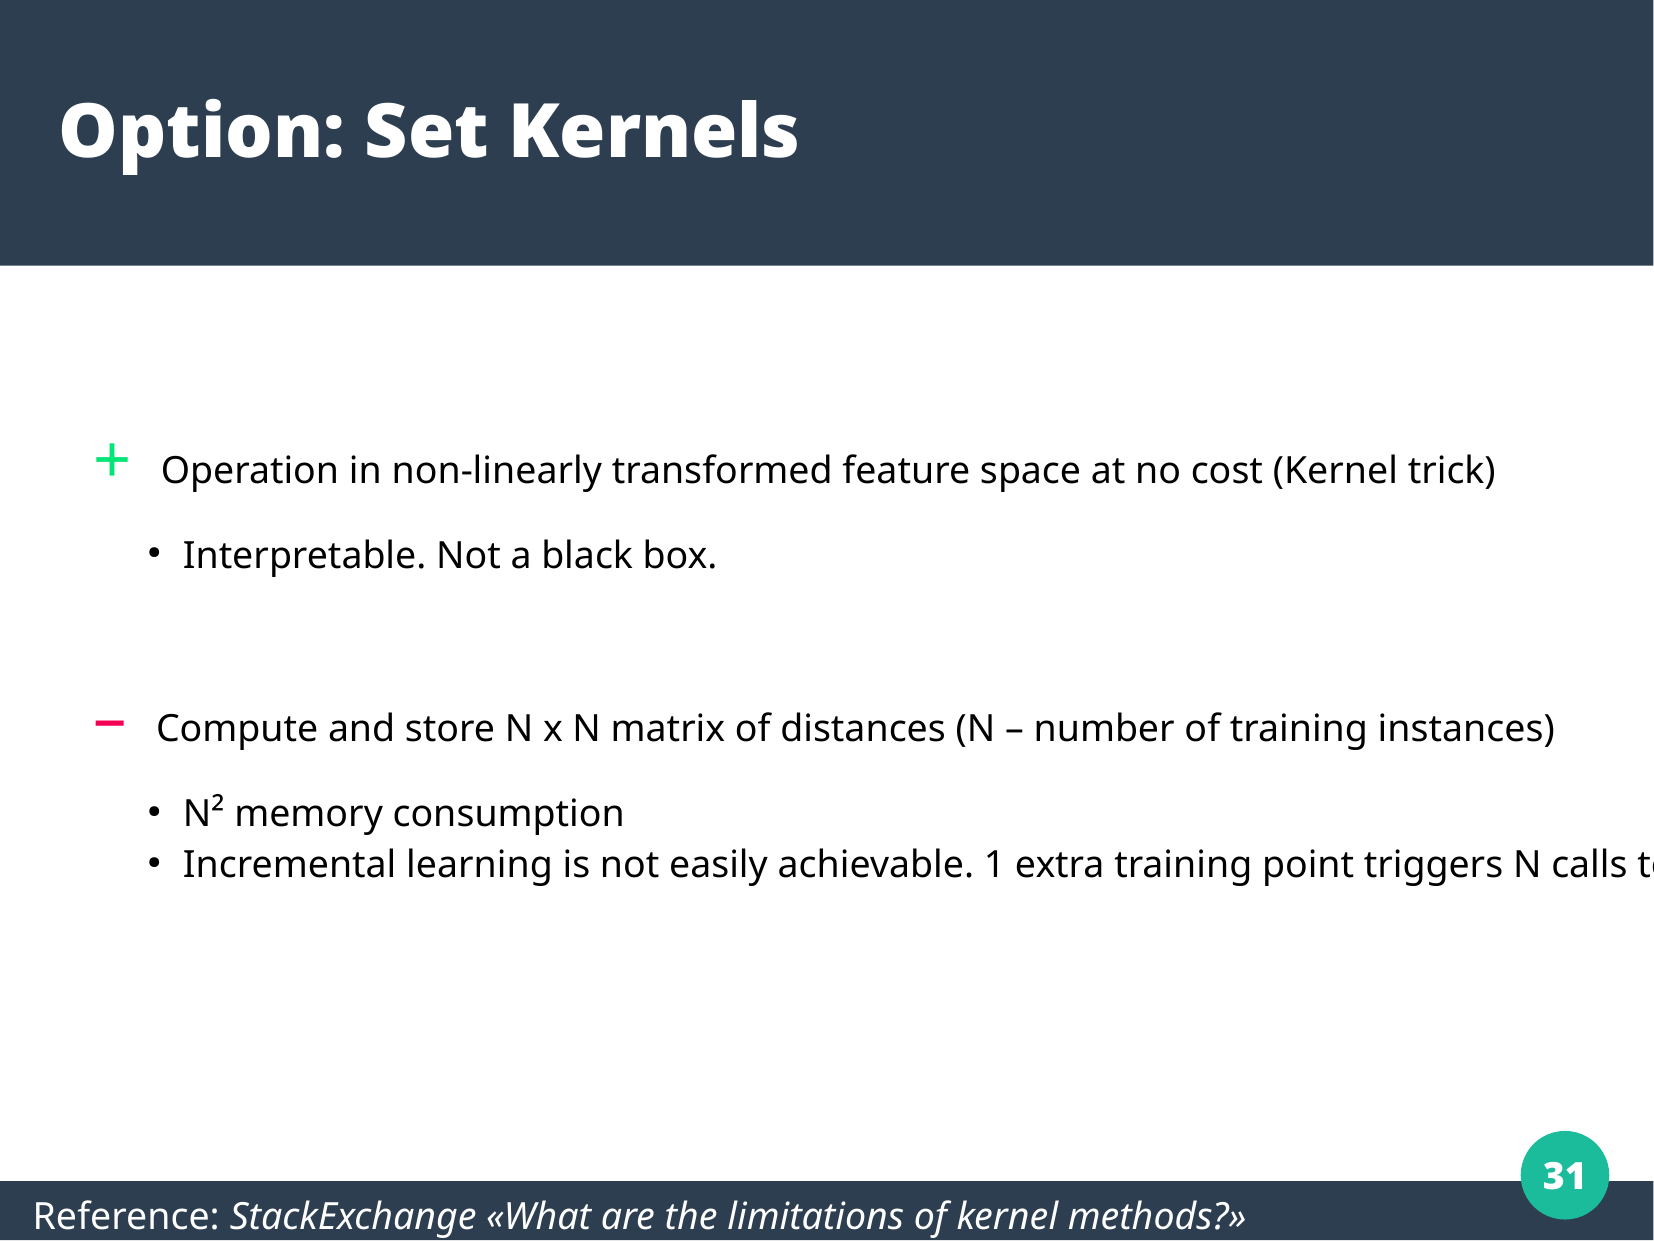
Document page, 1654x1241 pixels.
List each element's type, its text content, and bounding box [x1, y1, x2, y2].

title Option: Set Kernels [59, 49, 1595, 207]
text_box Reference: StackExchange «What are the limitations of kernel methods?» [17, 1182, 1153, 1241]
text_box + Operation in non-linearly transformed feature space at no cost (Kernel trick) Interpretable. Not a black box. – Compute and store N x N matrix of distances (N – number of training instances) N² memory consumption Incremental learning is not easily achievable. 1 extra training point triggers N calls to kernel. [78, 405, 1622, 861]
